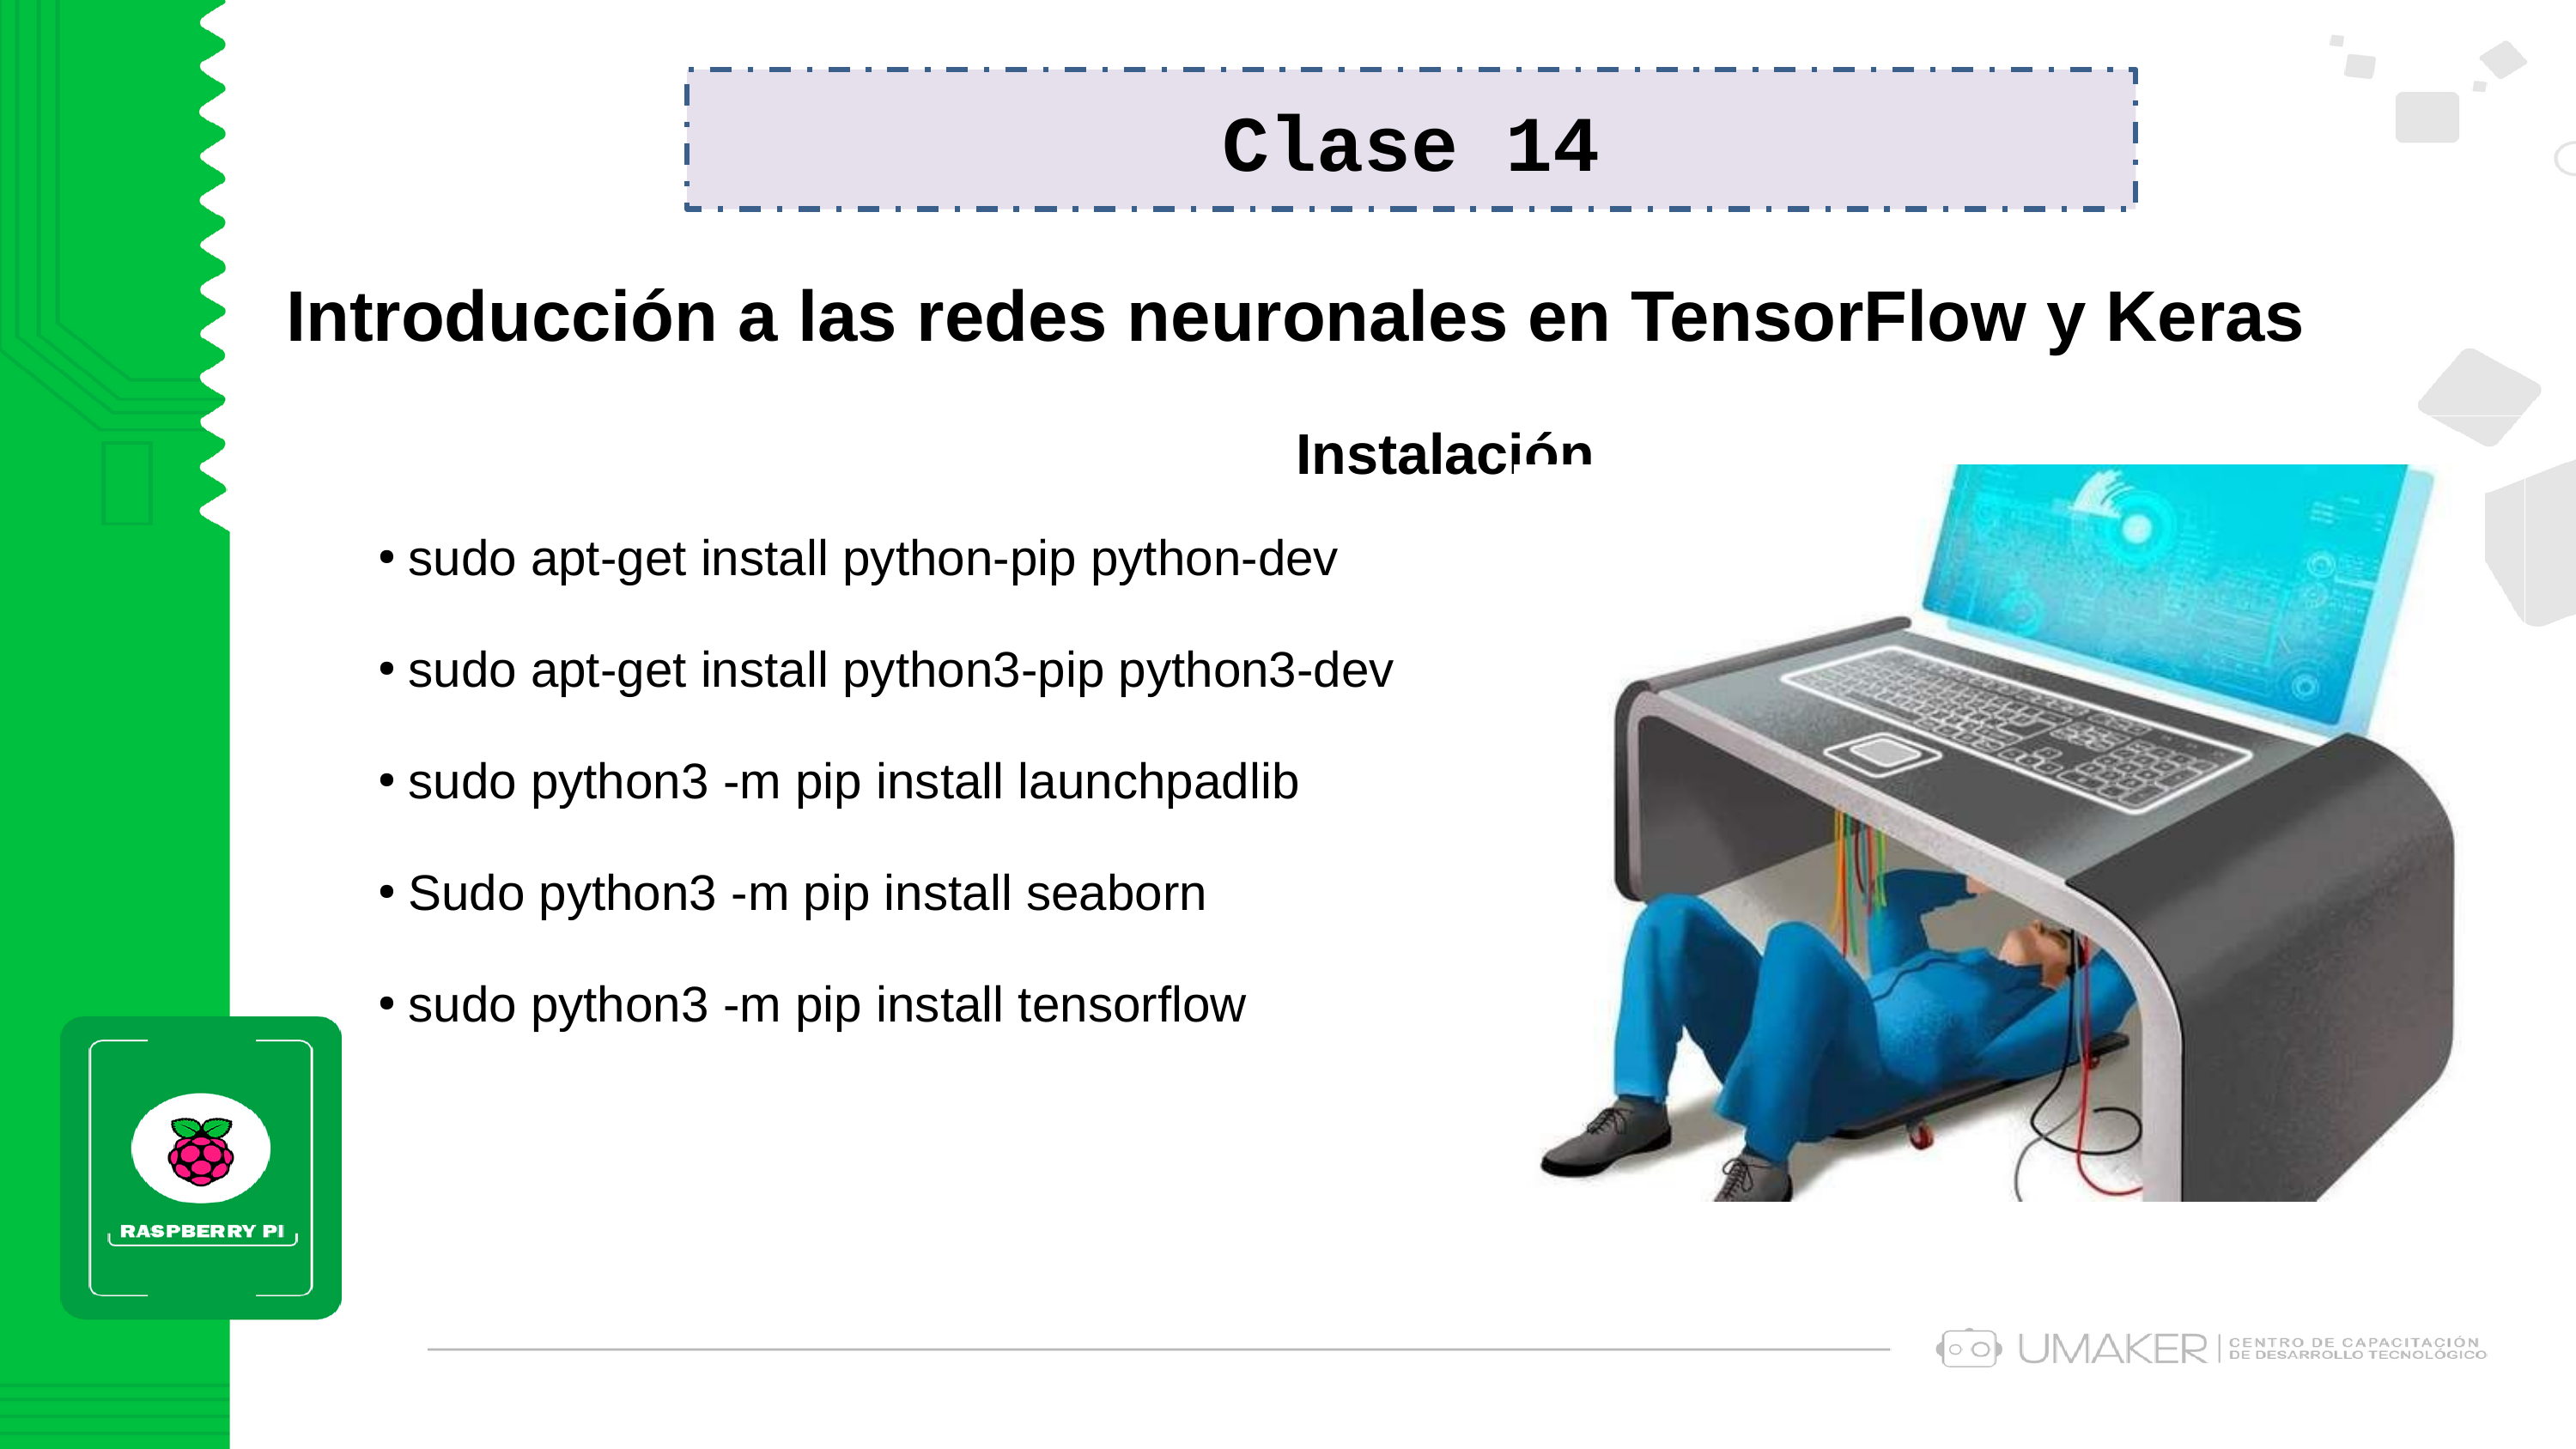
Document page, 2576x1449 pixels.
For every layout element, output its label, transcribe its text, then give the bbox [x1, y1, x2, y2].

picture [0, 0, 2576, 1449]
text_box Introducción a las redes neuronales en TensorFlow y Keras [229, 264, 2363, 416]
text_box Instalación sudo apt-get install python-pip python-dev sudo apt-get install python3-pip python3-dev sudo python3 -m pip install launchpadlib Sudo python3 -m pip install seaborn sudo python3 -m pip install tensorflow [365, 415, 2525, 1258]
text_box Clase 14 [687, 70, 2136, 209]
